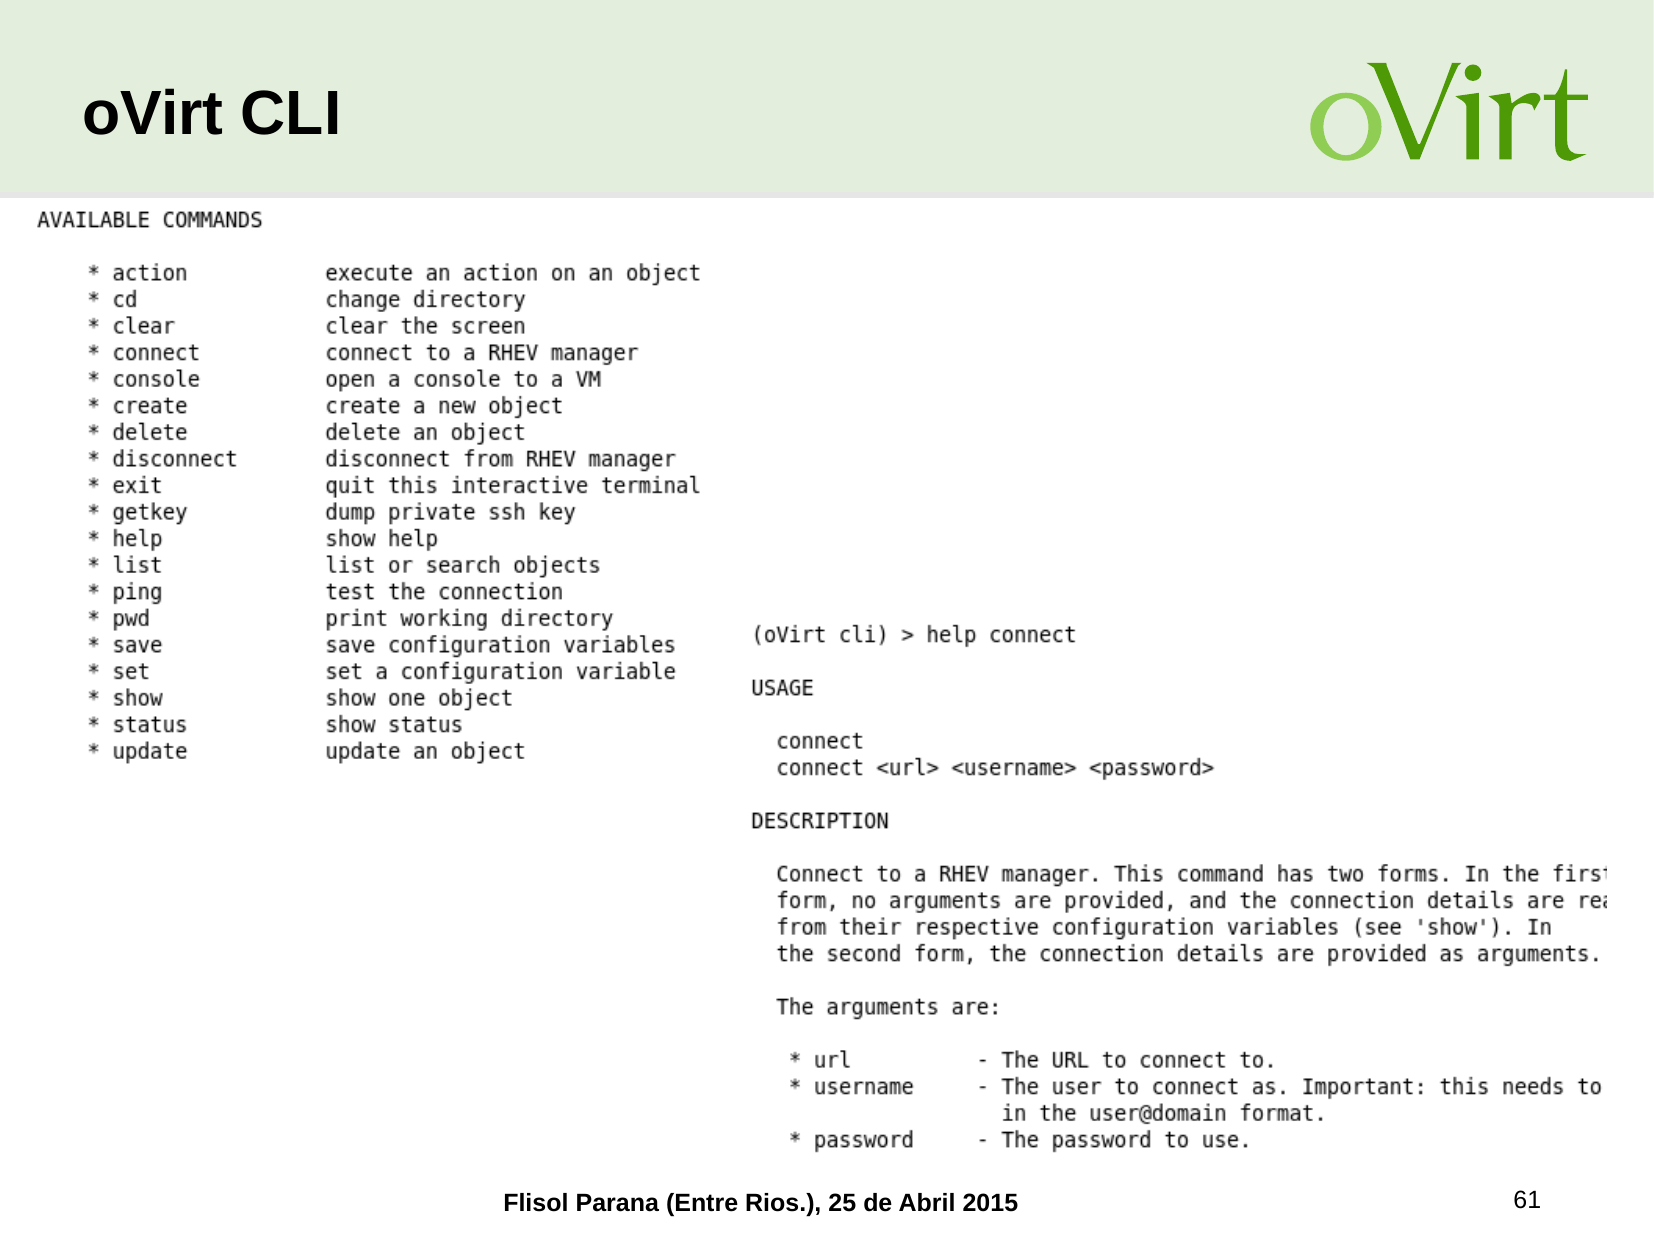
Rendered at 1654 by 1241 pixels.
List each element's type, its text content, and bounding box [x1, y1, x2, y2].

title oVirt CLI [82, 37, 1571, 188]
picture [36, 201, 1607, 1157]
